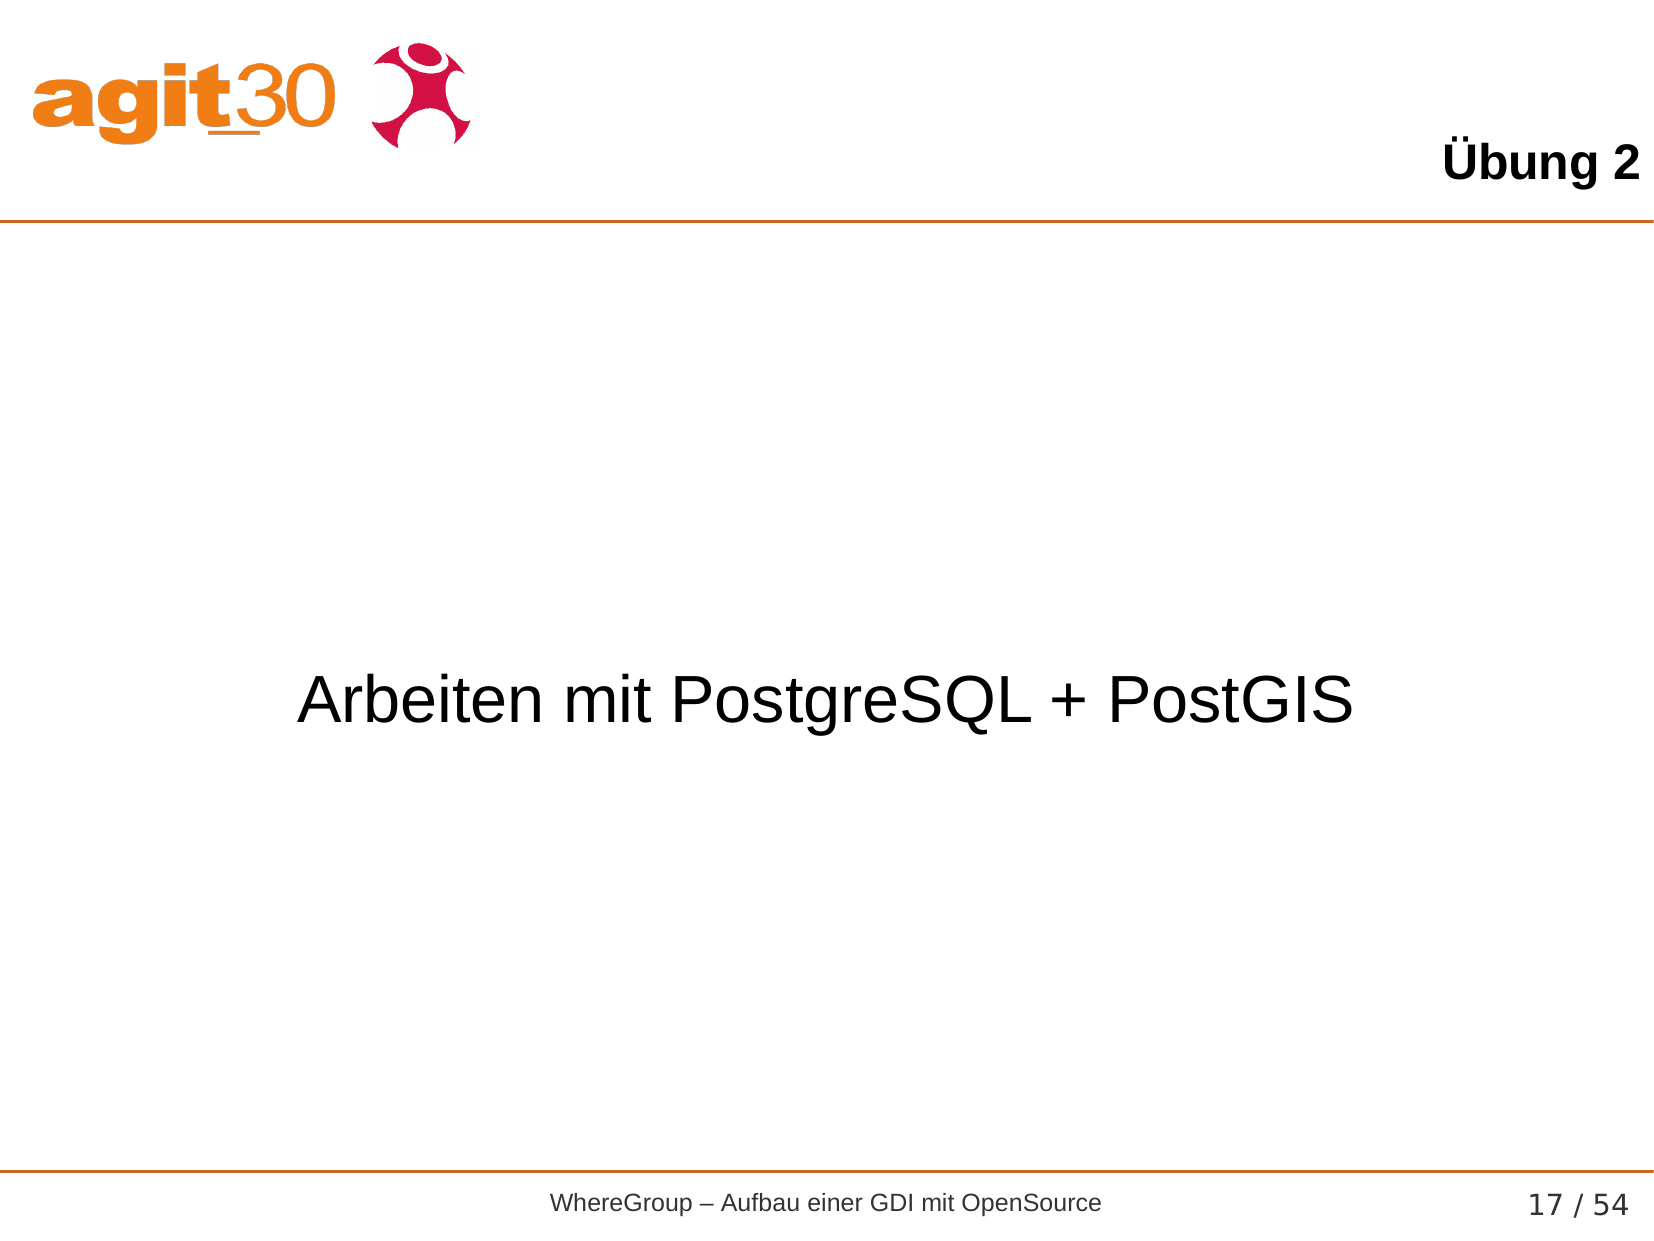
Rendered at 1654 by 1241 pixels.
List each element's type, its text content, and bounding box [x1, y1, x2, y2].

picture [29, 58, 340, 148]
subtitle Arbeiten mit PostgreSQL + PostGIS [82, 290, 1571, 1109]
title Übung 2 [253, 118, 1642, 207]
